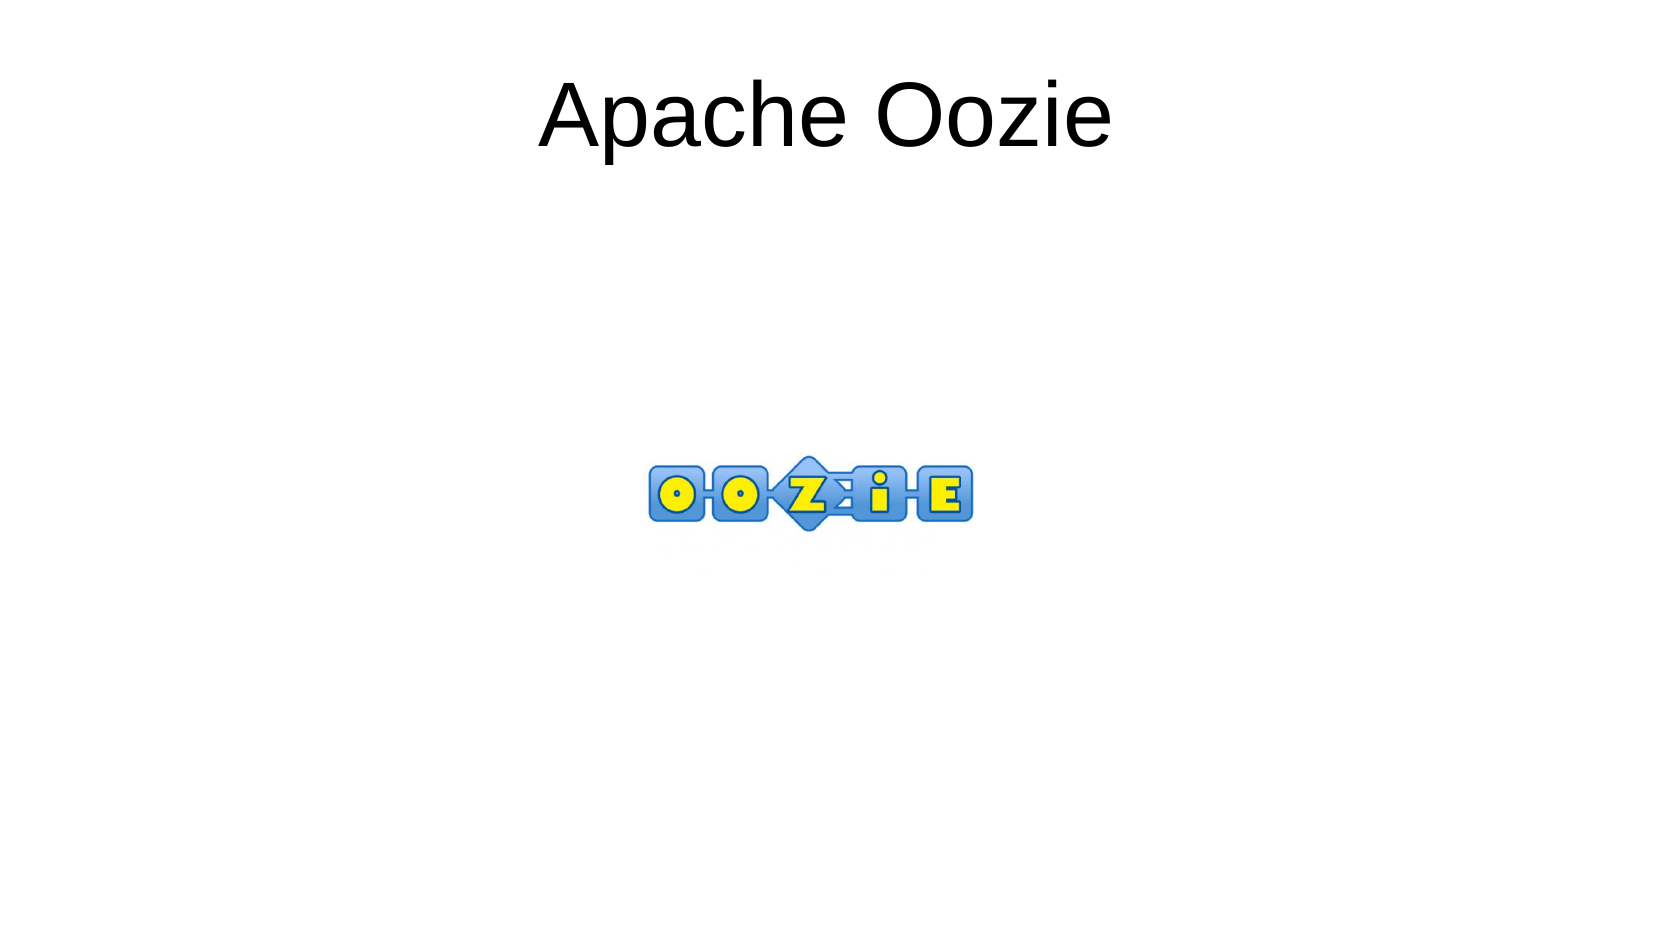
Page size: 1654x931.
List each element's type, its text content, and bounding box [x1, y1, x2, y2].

title Apache Oozie [82, 37, 1571, 193]
picture [646, 412, 976, 574]
